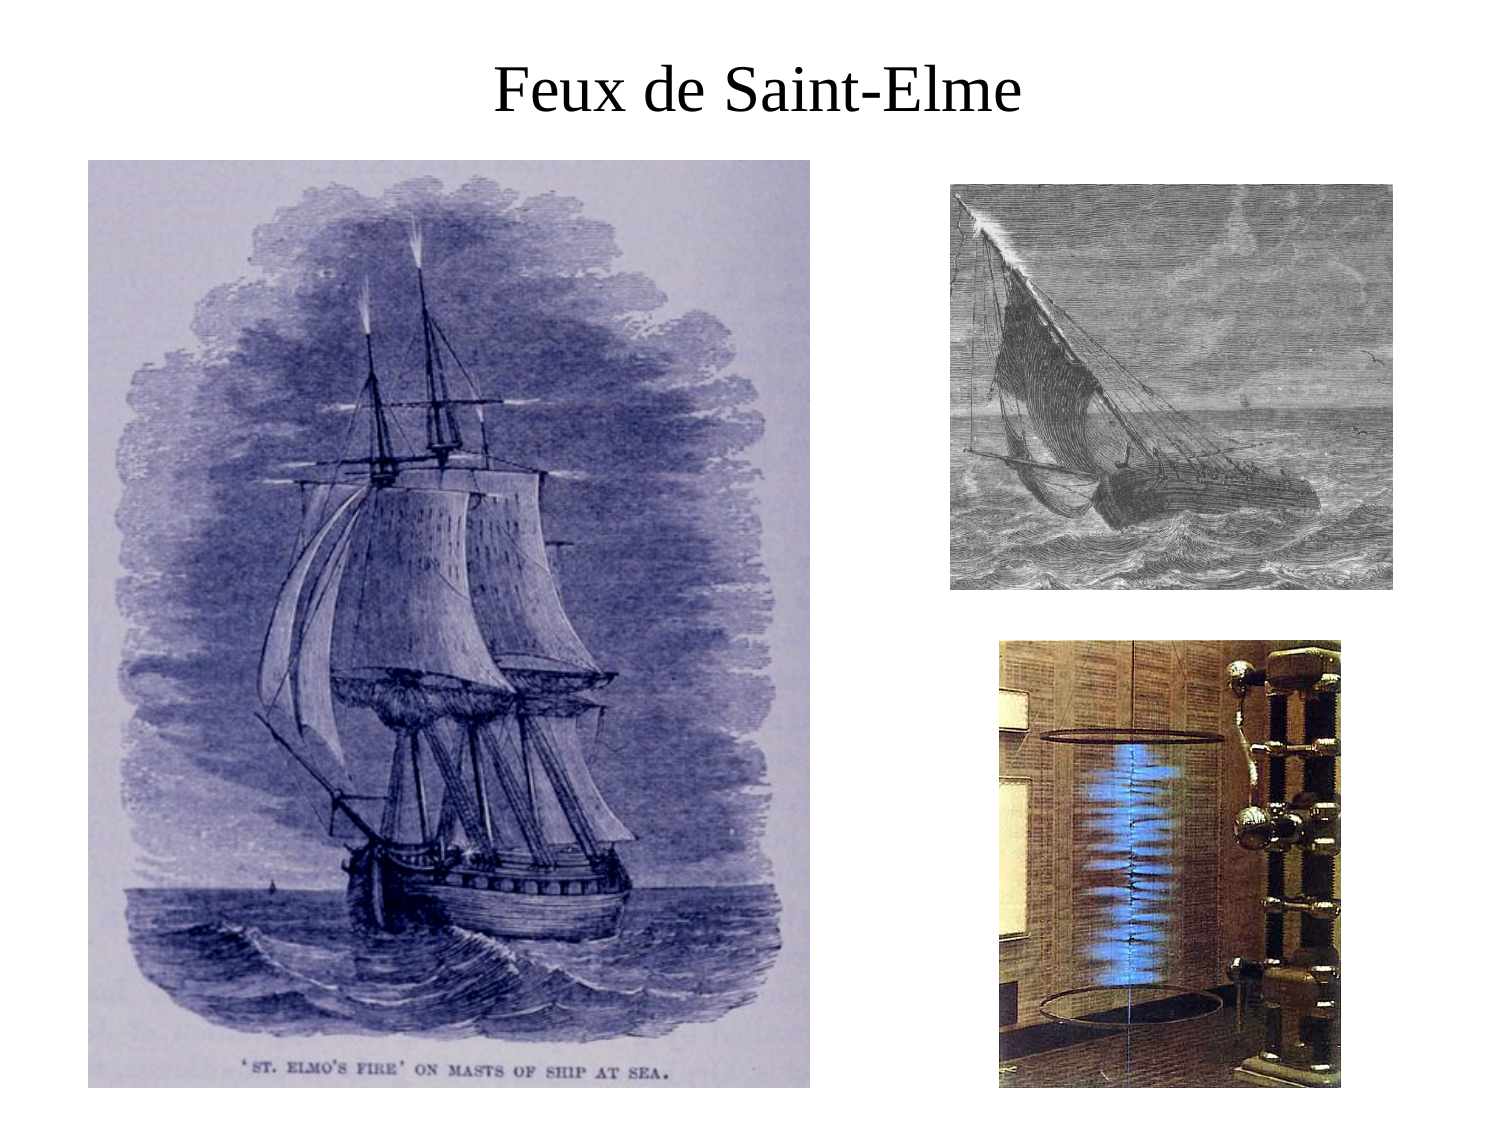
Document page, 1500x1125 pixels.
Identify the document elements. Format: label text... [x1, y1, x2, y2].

picture [950, 184, 1393, 590]
picture [999, 640, 1341, 1088]
picture [88, 160, 810, 1088]
text_box Feux de Saint-Elme [478, 37, 1039, 133]
